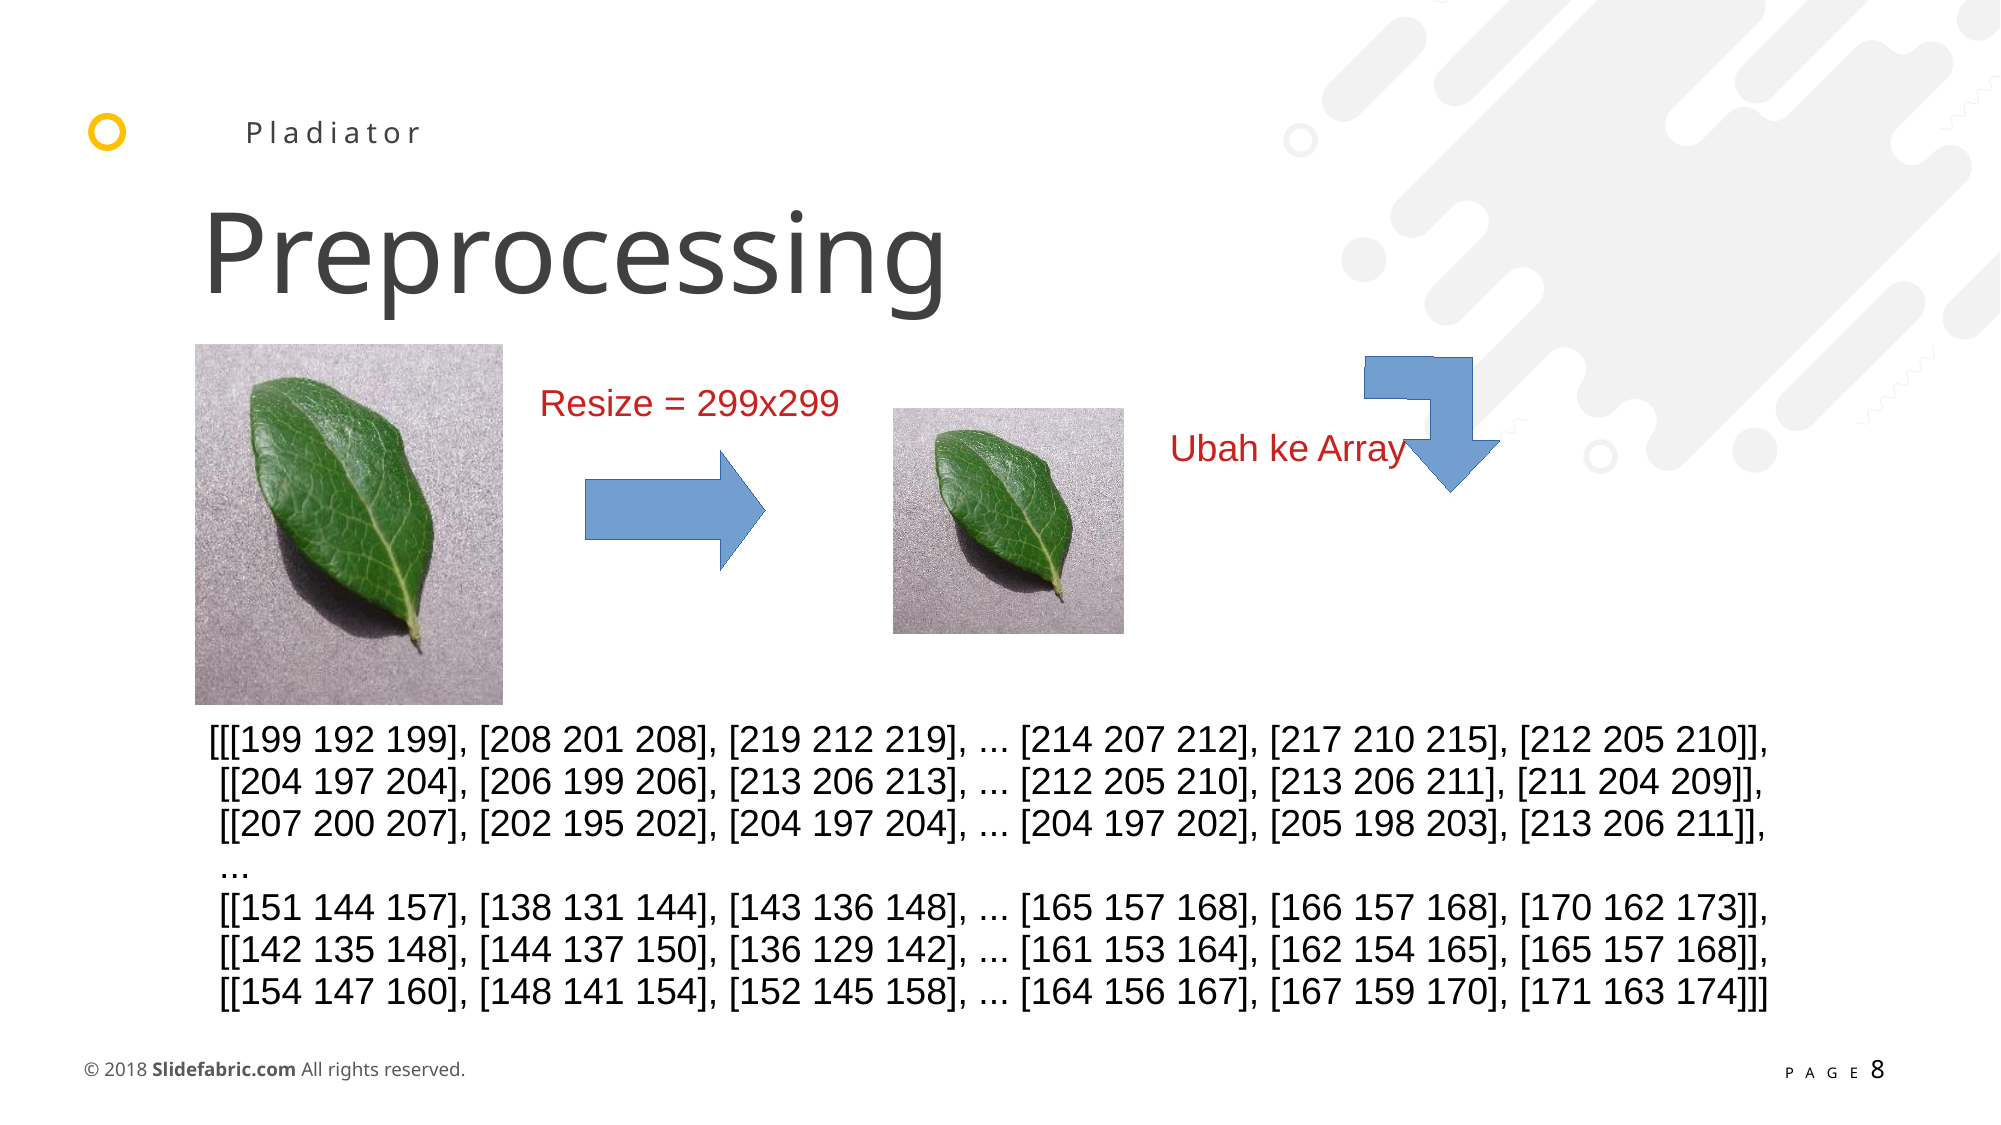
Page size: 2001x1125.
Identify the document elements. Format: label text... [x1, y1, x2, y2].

picture [893, 408, 1124, 634]
text_box Pladiator [230, 106, 435, 157]
text_box Ubah ke Array [1155, 420, 1471, 480]
text_box [1439, 480, 1463, 493]
text_box Resize = 299x299 [524, 375, 856, 436]
text_box [1364, 356, 1500, 471]
text_box [88, 113, 127, 151]
text_box [585, 450, 766, 571]
picture [195, 344, 503, 706]
text_box [[[199 192 199], [208 201 208], [219 212 219], ... [214 207 212], [217 210 215], [212 205 210]], [[204 197 204], [206 199 206], [213 206 213], ... [212 205 210], [213 206 211], [211 204 209]], [[207 200 207], [202 195 202], [204 197 204], ... [204 197 202], [205 198 203], [213 206 211]], ... [[151 144 157], [138 131 144], [143 136 148], ... [165 157 168], [166 157 168], [170 162 173]], [[142 135 148], [144 137 150], [136 129 142], ... [161 153 164], [162 154 165], [165 157 168]], [[154 147 160], [148 141 154], [152 145 158], ... [164 156 167], [167 159 170], [171 163 174]]] [193, 711, 1786, 1021]
text_box Preprocessing [185, 173, 966, 324]
